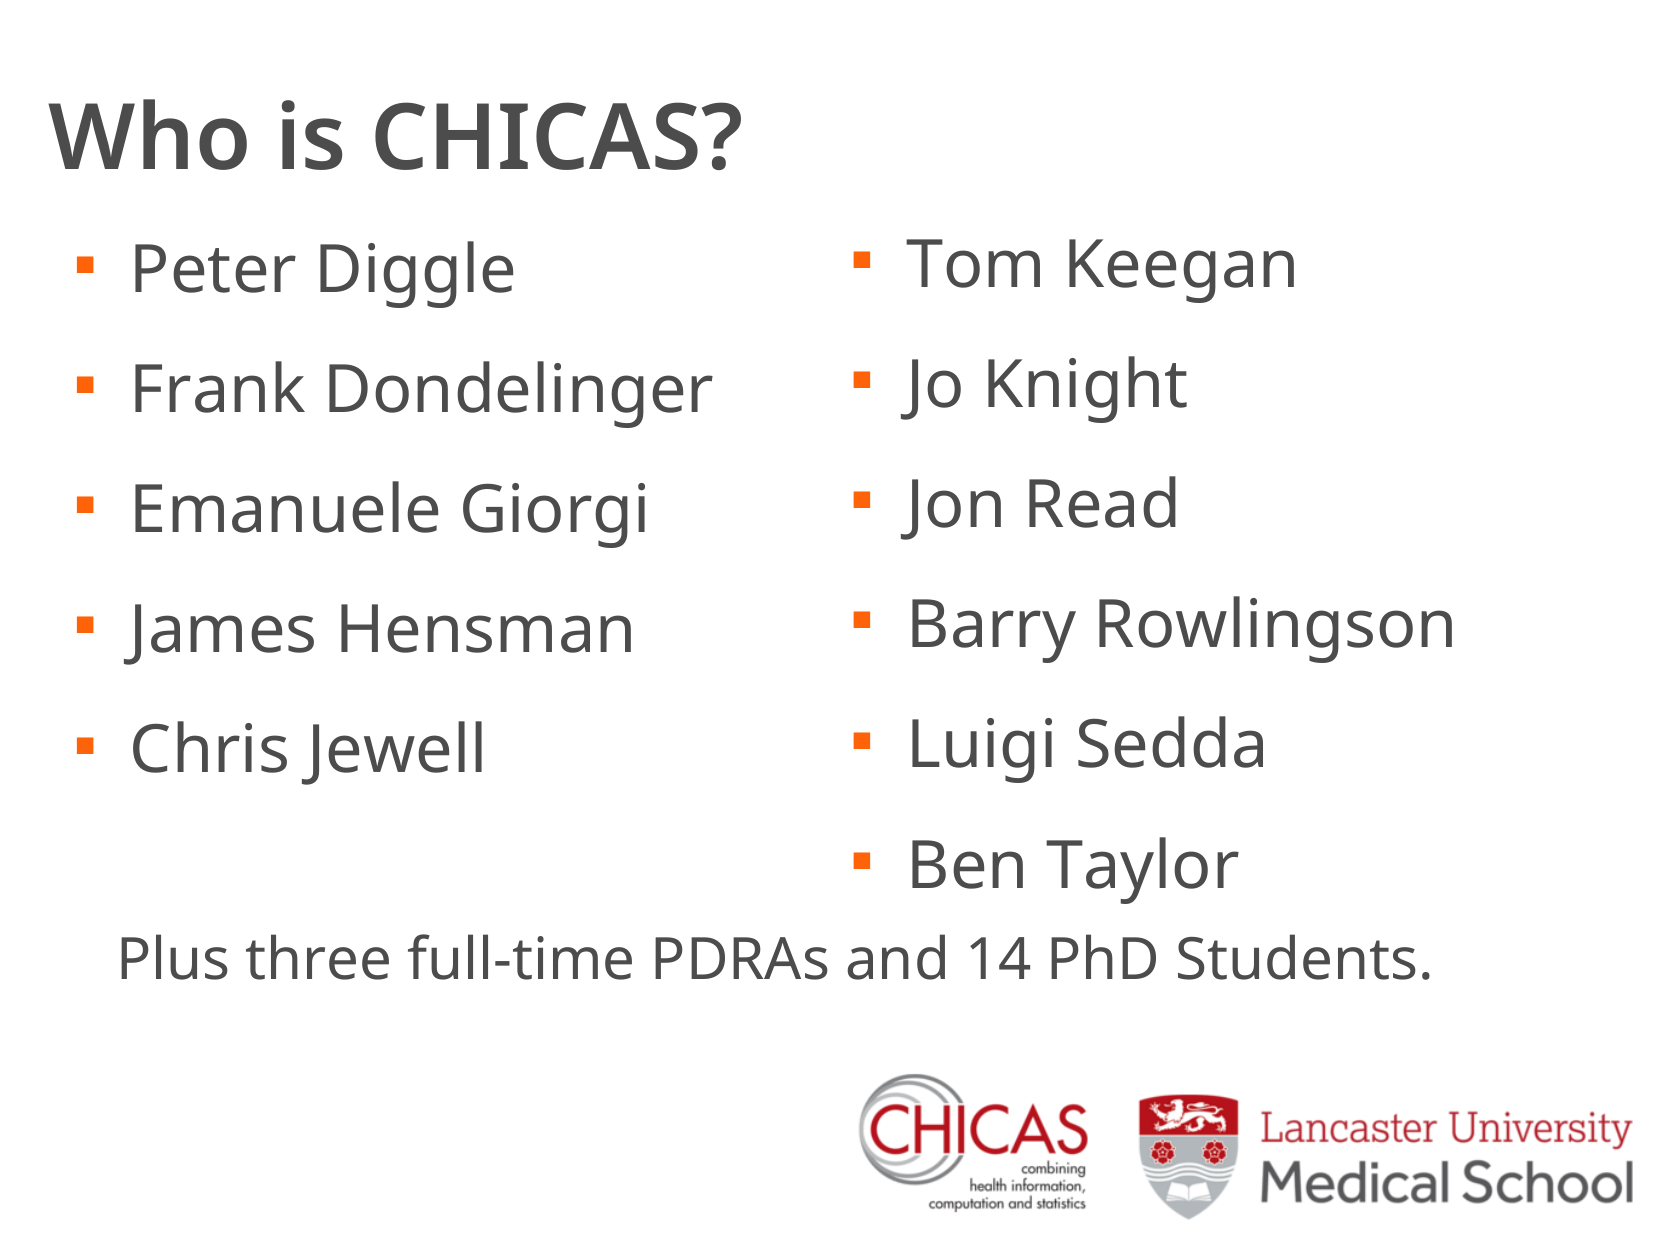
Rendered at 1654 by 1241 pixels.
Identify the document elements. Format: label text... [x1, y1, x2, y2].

list Peter Diggle Frank Dondelinger Emanuele Giorgi James Hensman Chris Jewell [59, 220, 804, 769]
list Tom Keegan Jo Knight Jon Read Barry Rowlingson Luigi Sedda Ben Taylor [835, 215, 1581, 859]
text_box Plus three full-time PDRAs and 14 PhD Students. [101, 910, 1531, 990]
title Who is CHICAS? [48, 62, 1270, 206]
picture [105, 4, 1654, 1241]
